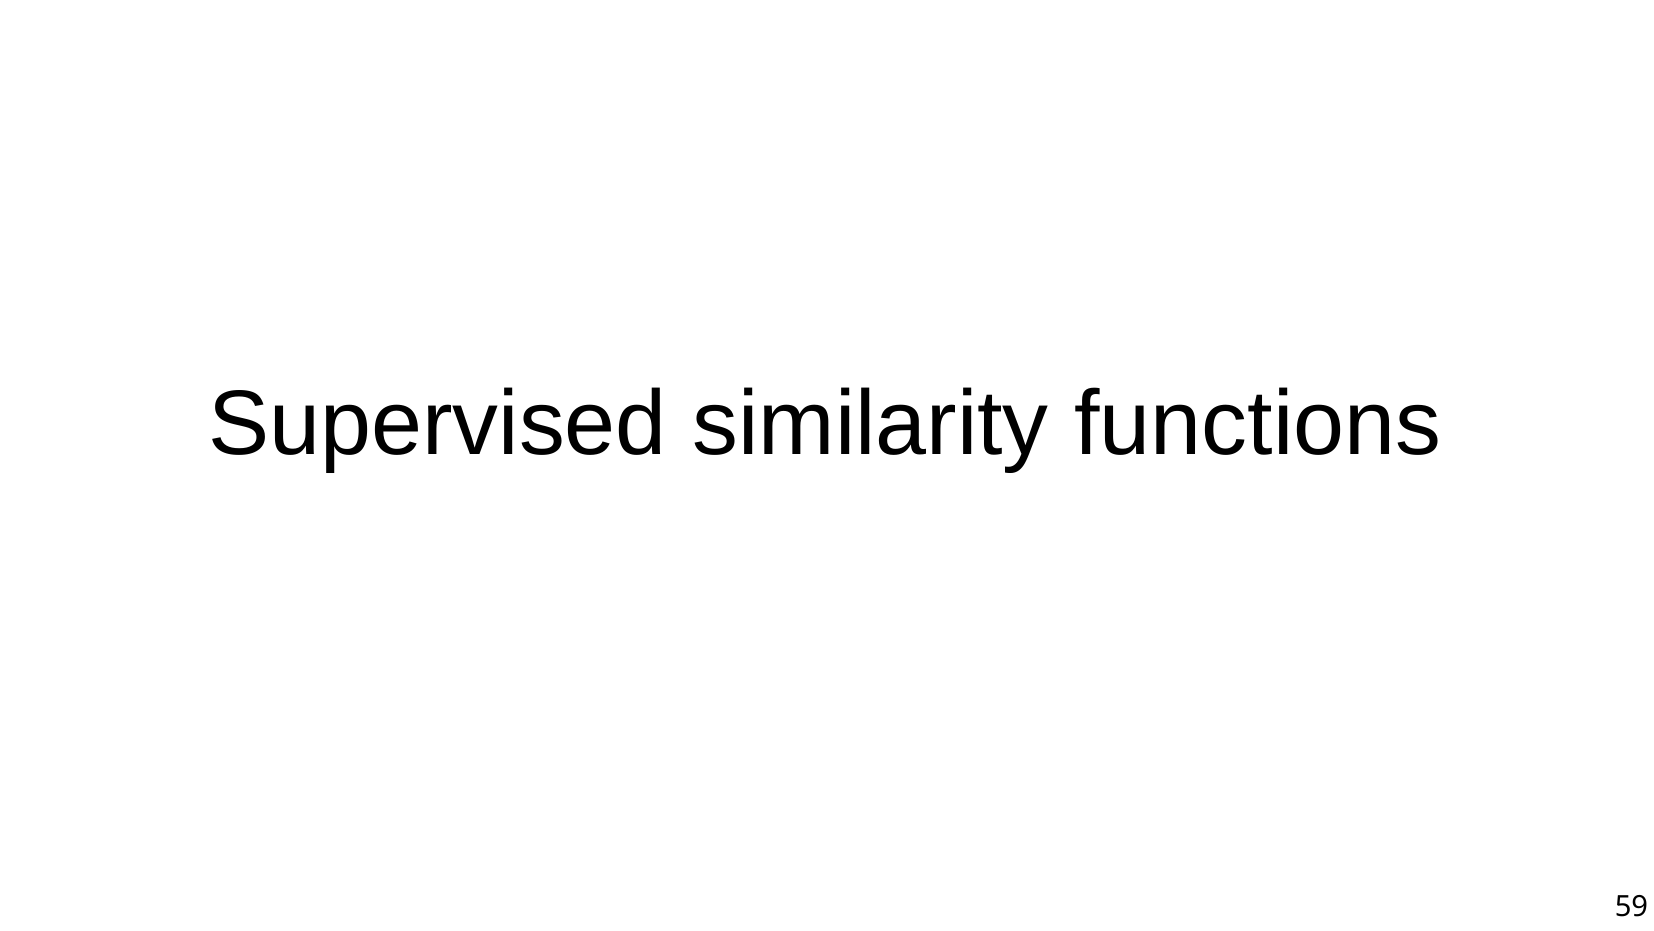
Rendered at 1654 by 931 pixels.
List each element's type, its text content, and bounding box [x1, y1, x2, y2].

title Supervised similarity functions [81, 345, 1570, 501]
